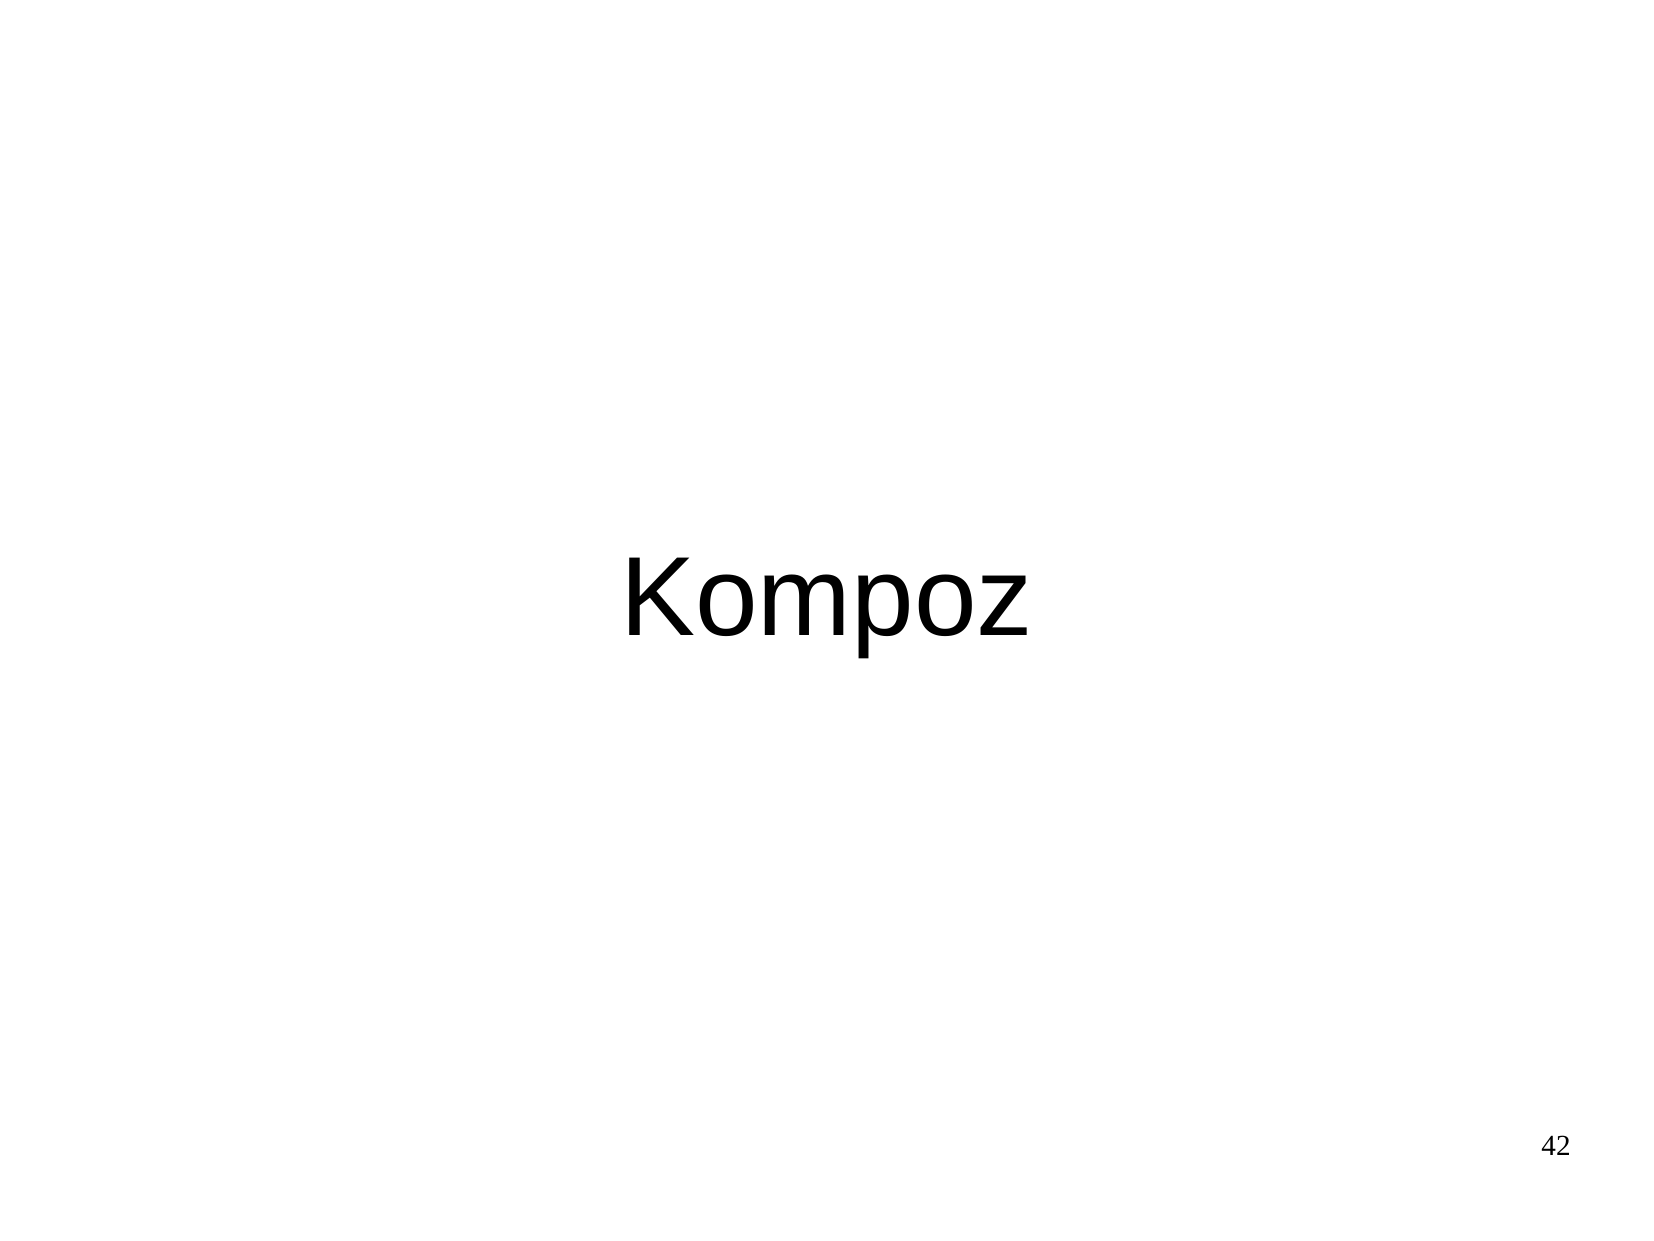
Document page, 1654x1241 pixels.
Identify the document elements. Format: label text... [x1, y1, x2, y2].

title Kompoz [82, 492, 1571, 700]
